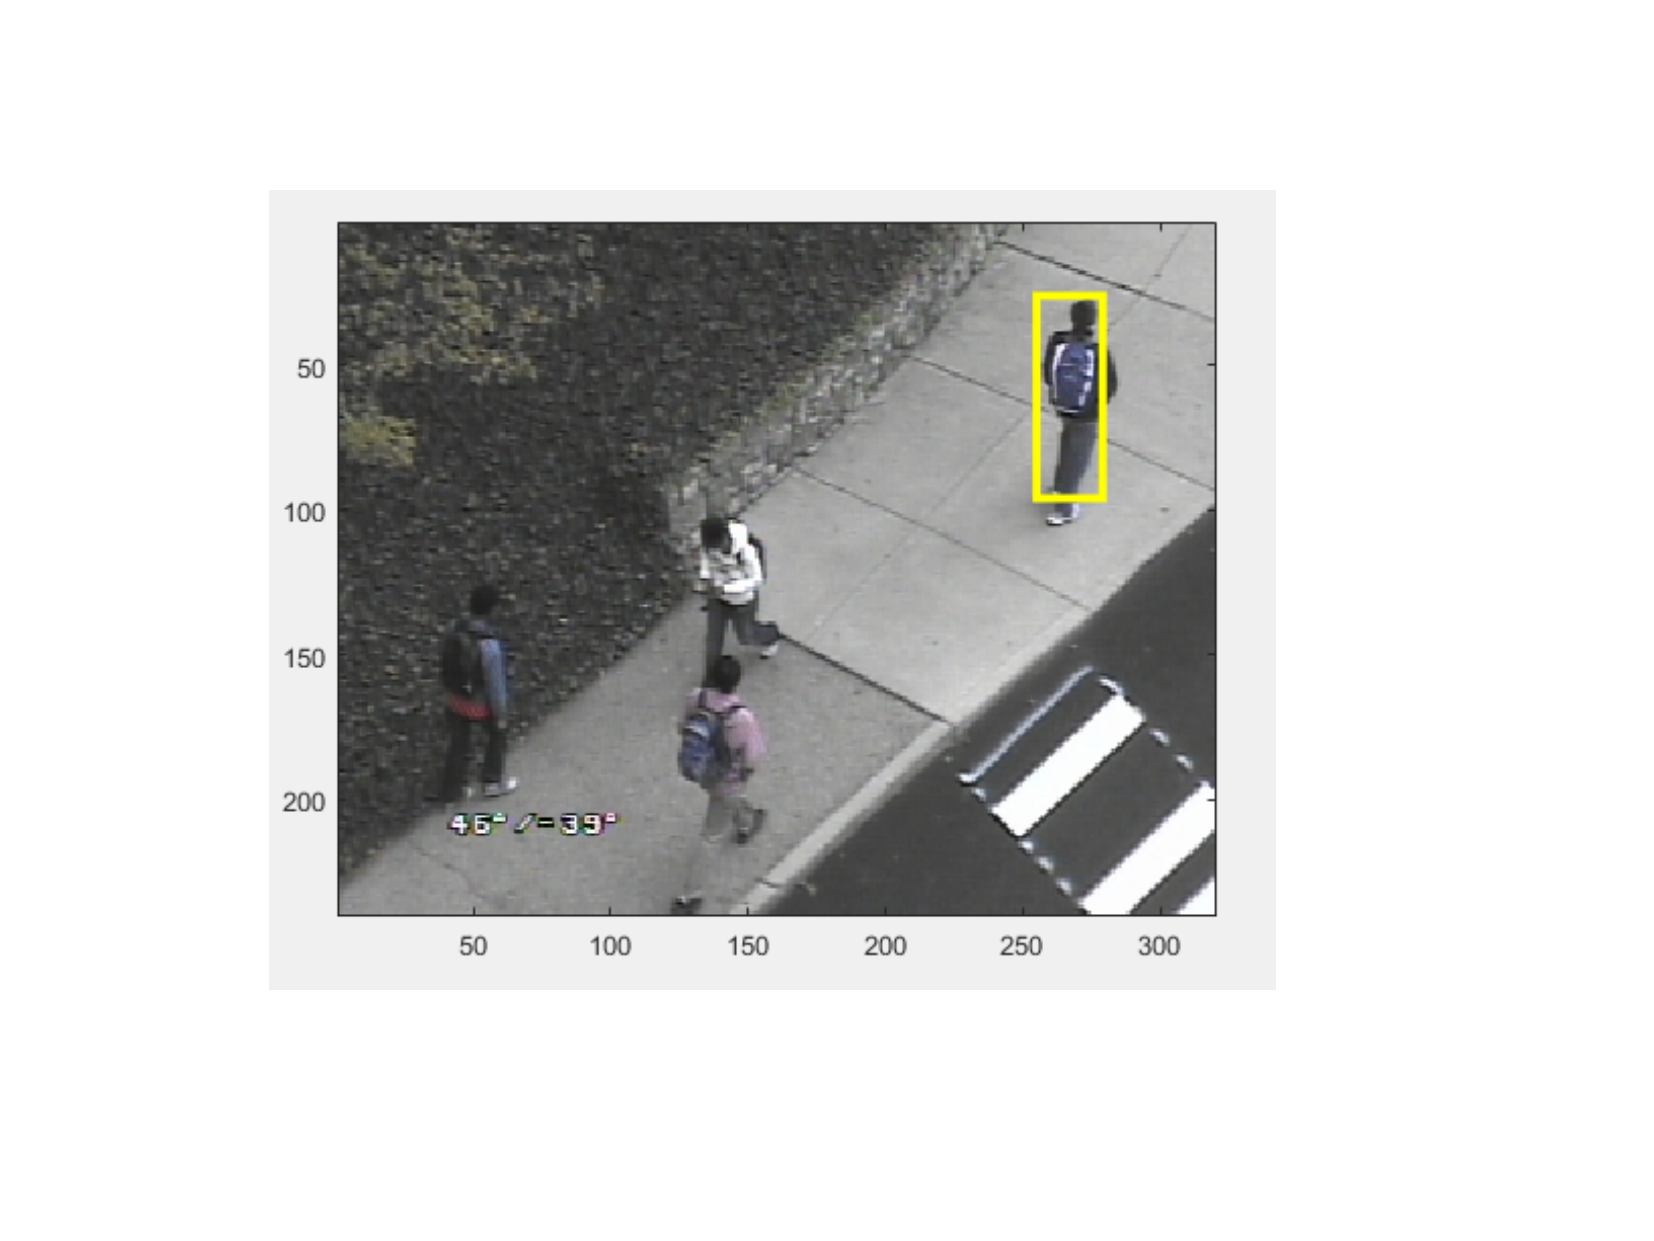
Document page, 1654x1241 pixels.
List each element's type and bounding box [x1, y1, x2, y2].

picture [269, 190, 1276, 991]
